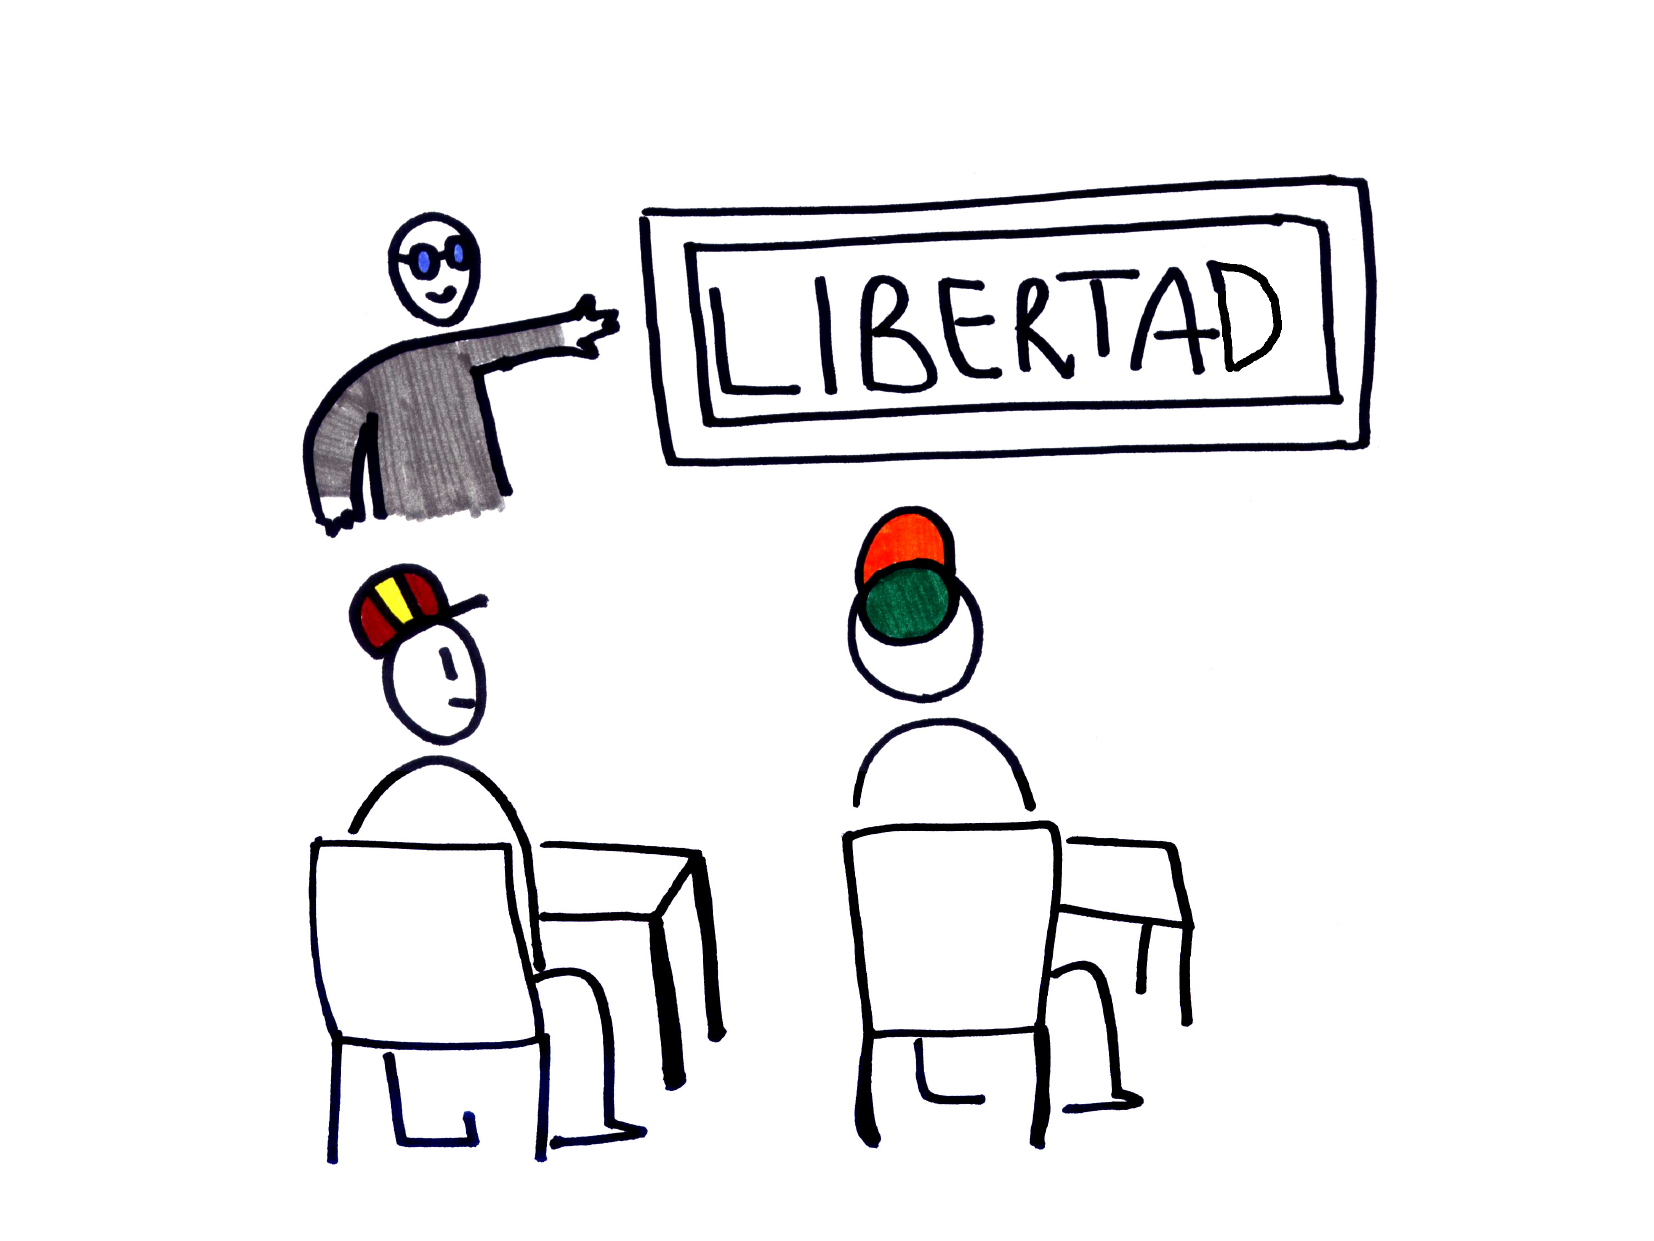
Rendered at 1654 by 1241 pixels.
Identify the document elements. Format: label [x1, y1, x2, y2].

picture [254, 106, 1409, 1219]
